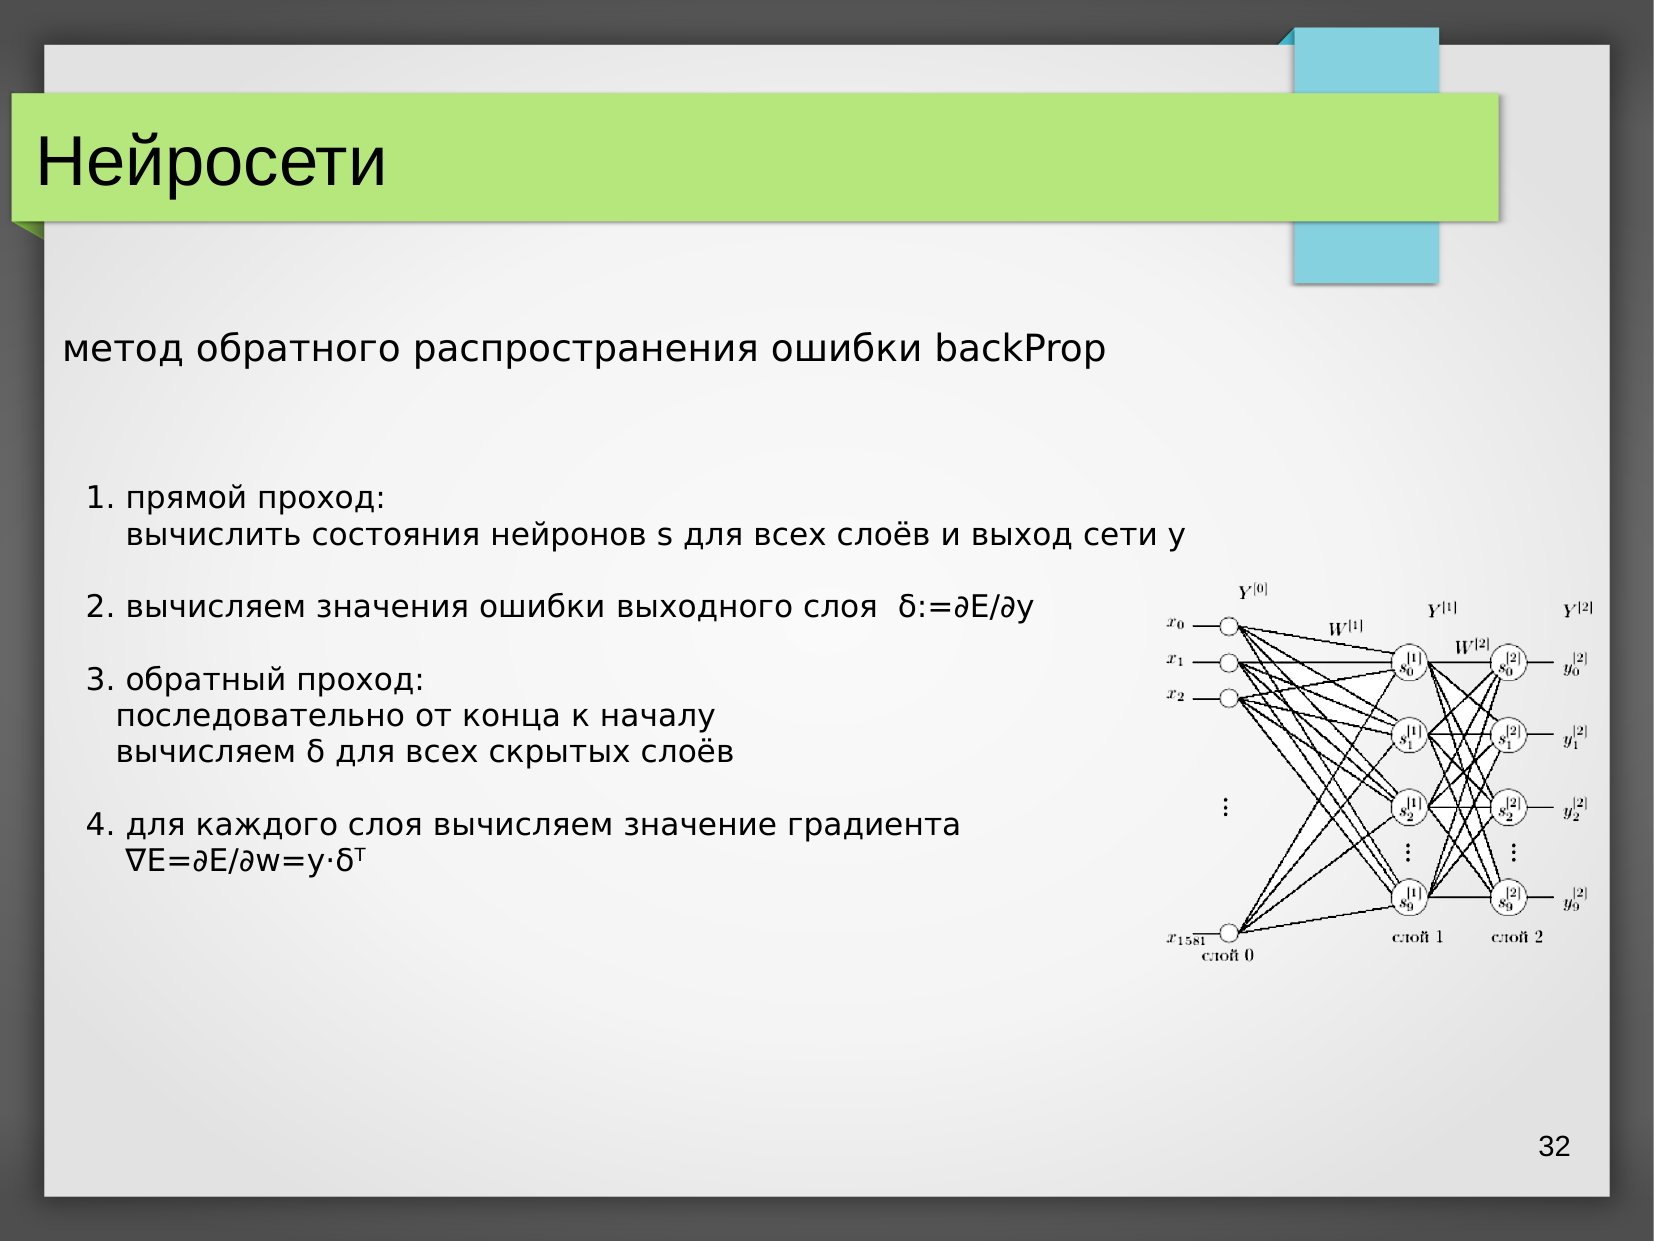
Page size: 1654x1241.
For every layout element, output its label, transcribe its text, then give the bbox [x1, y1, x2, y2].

text_box метод обратного распространения ошибки backProp [47, 318, 1470, 378]
picture [0, 0, 1654, 1241]
title Нейросети [35, 121, 1489, 201]
text_box 1. прямой проход: вычислить состояния нейронов s для всех слоёв и выход сети y 2. вычисляем значения ошибки выходного слоя δ:=∂E/∂y 3. обратный проход: последовательно от конца к началу вычисляем δ для всех скрытых слоёв 4. для каждого слоя вычисляем значение градиента ∇E=∂E/∂w=y⋅δT [70, 472, 1205, 923]
